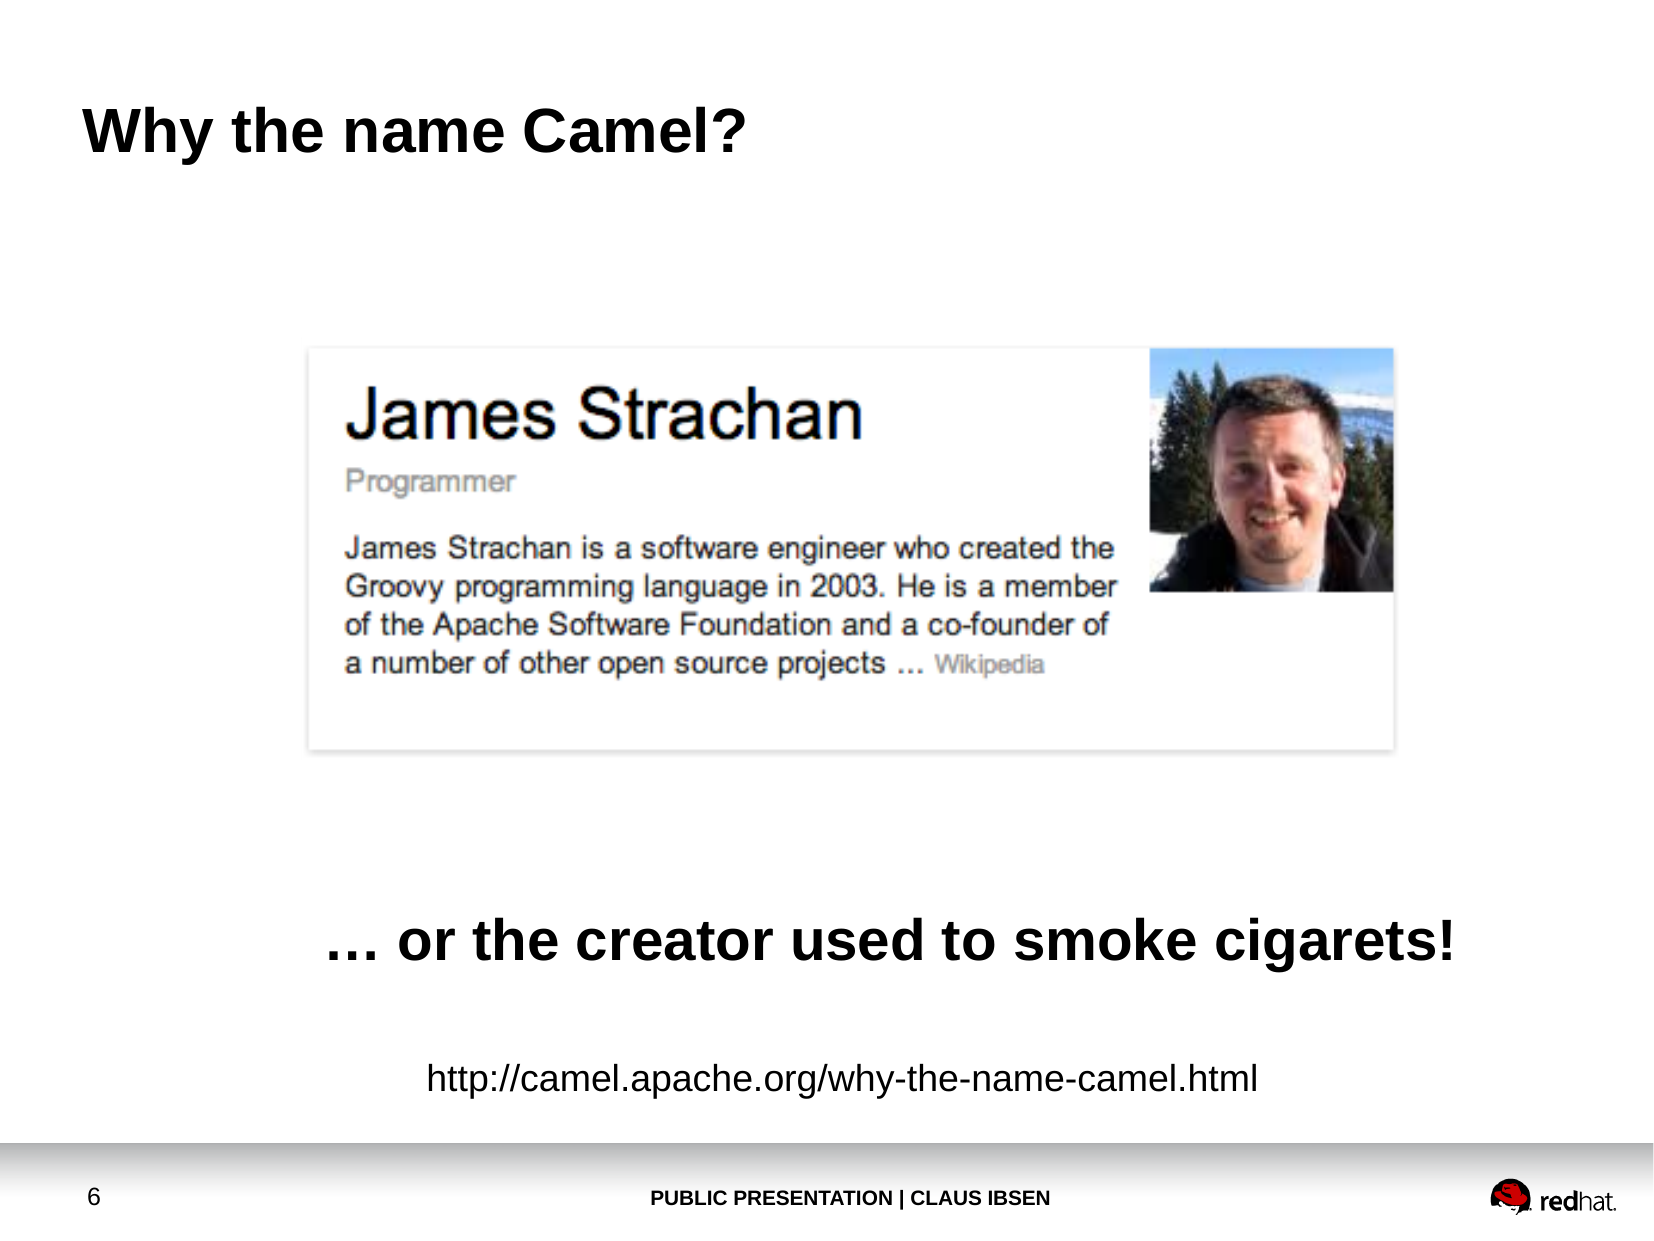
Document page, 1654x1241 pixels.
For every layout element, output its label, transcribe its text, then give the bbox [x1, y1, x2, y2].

text_box … or the creator used to smoke cigarets! [308, 900, 1474, 980]
picture [0, 1143, 1654, 1241]
text_box http://camel.apache.org/why-the-name-camel.html [411, 1050, 1276, 1107]
title Why the name Camel? [82, 37, 1571, 226]
picture [300, 337, 1418, 760]
